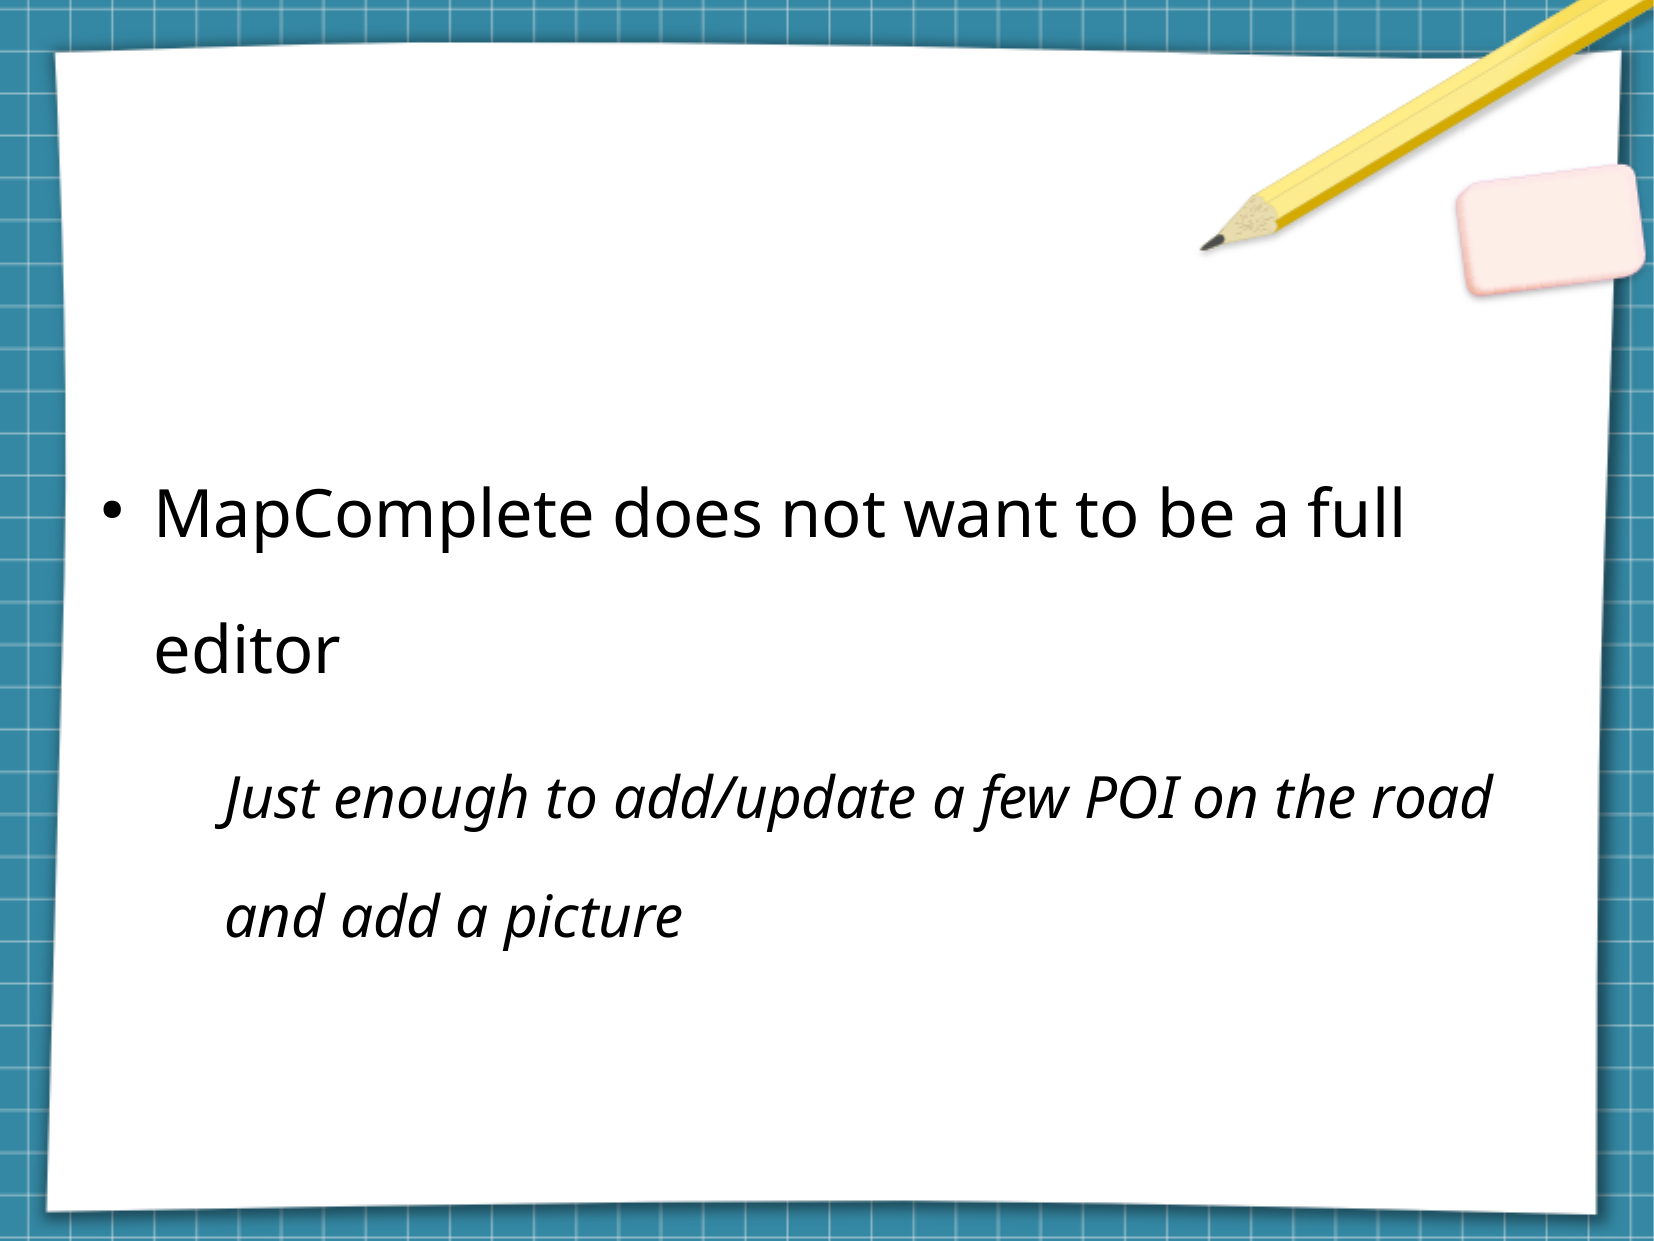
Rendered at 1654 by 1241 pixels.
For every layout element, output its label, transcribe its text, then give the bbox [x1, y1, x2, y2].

picture [0, 0, 1654, 1241]
list MapComplete does not want to be a full editor Just enough to add/update a few POI on the road and add a picture [82, 135, 1571, 1010]
